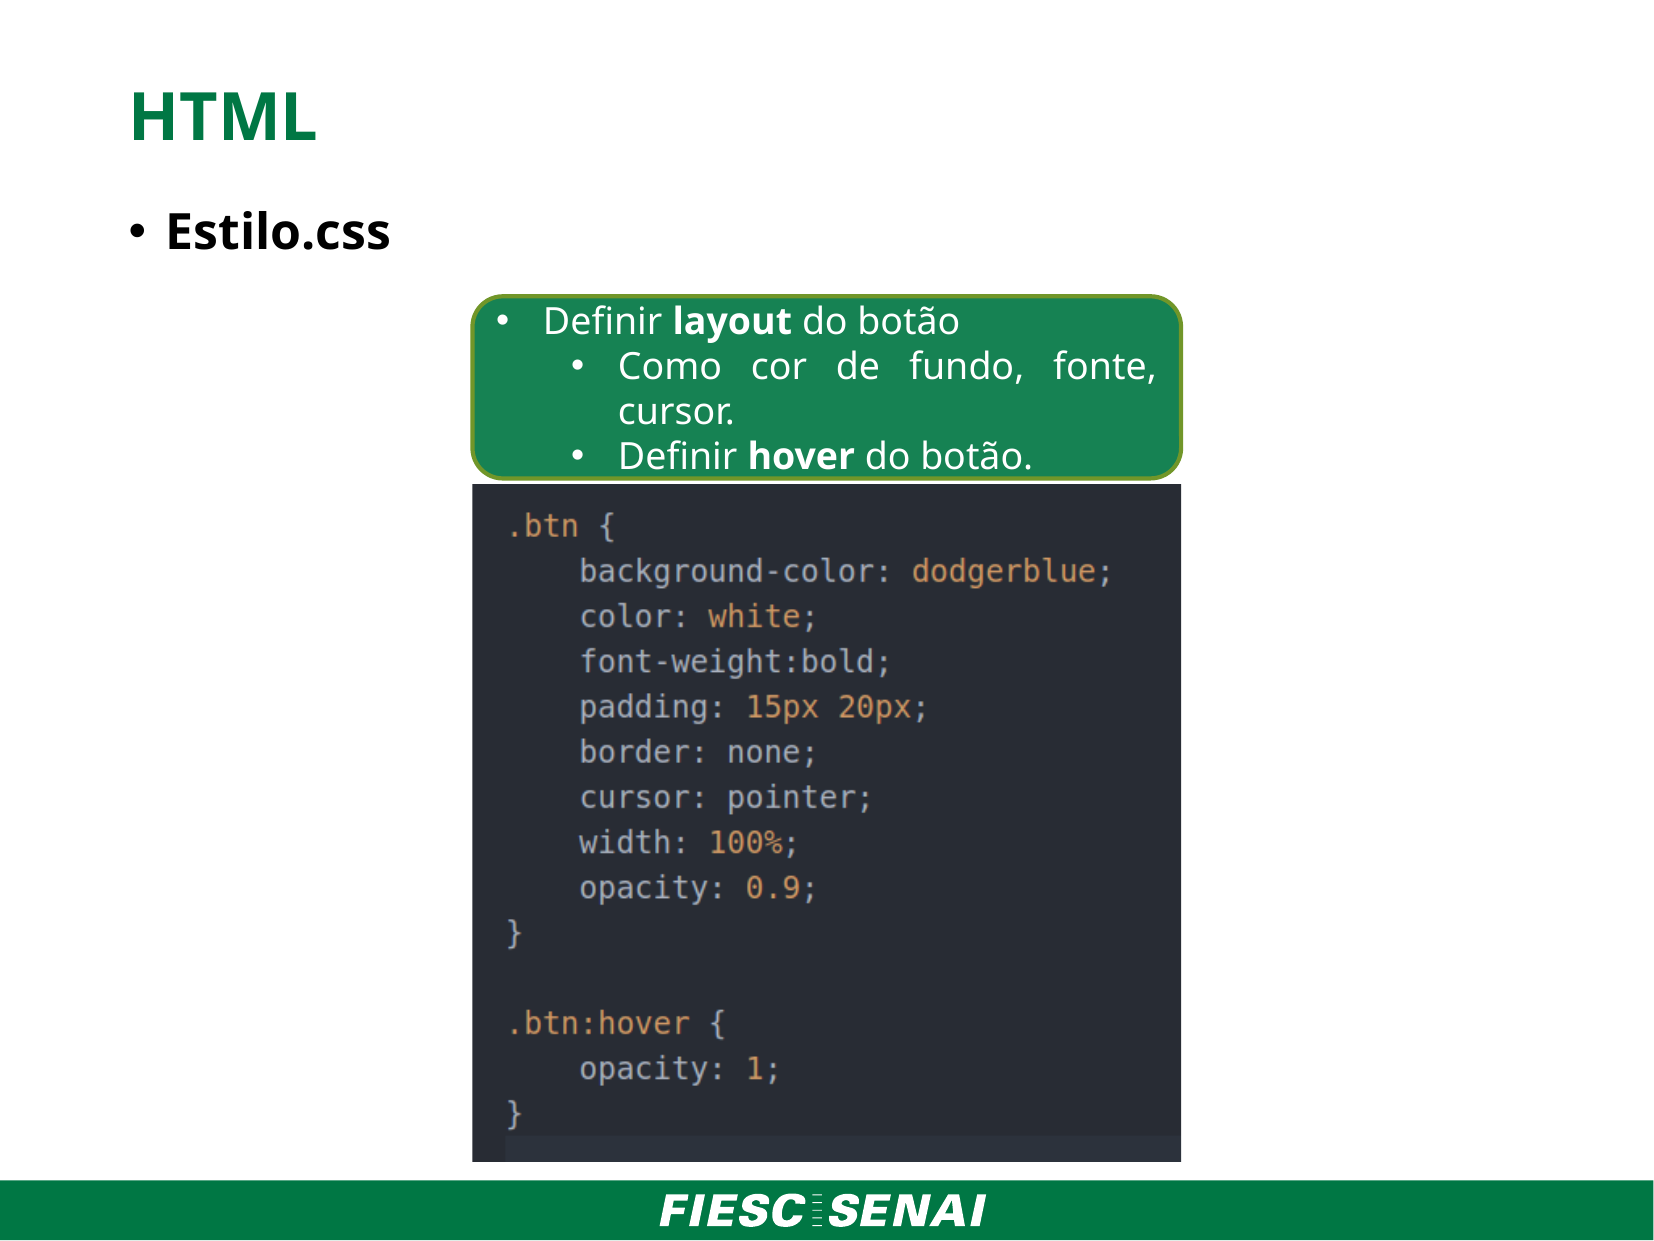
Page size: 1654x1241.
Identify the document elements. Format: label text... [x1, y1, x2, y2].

text_box Estilo.css [113, 200, 1540, 1117]
picture [472, 484, 1182, 1162]
text_box HTML [113, 39, 1540, 200]
text_box Definir layout do botão Como cor de fundo, fonte, cursor. Definir hover do botão. [472, 296, 1182, 479]
